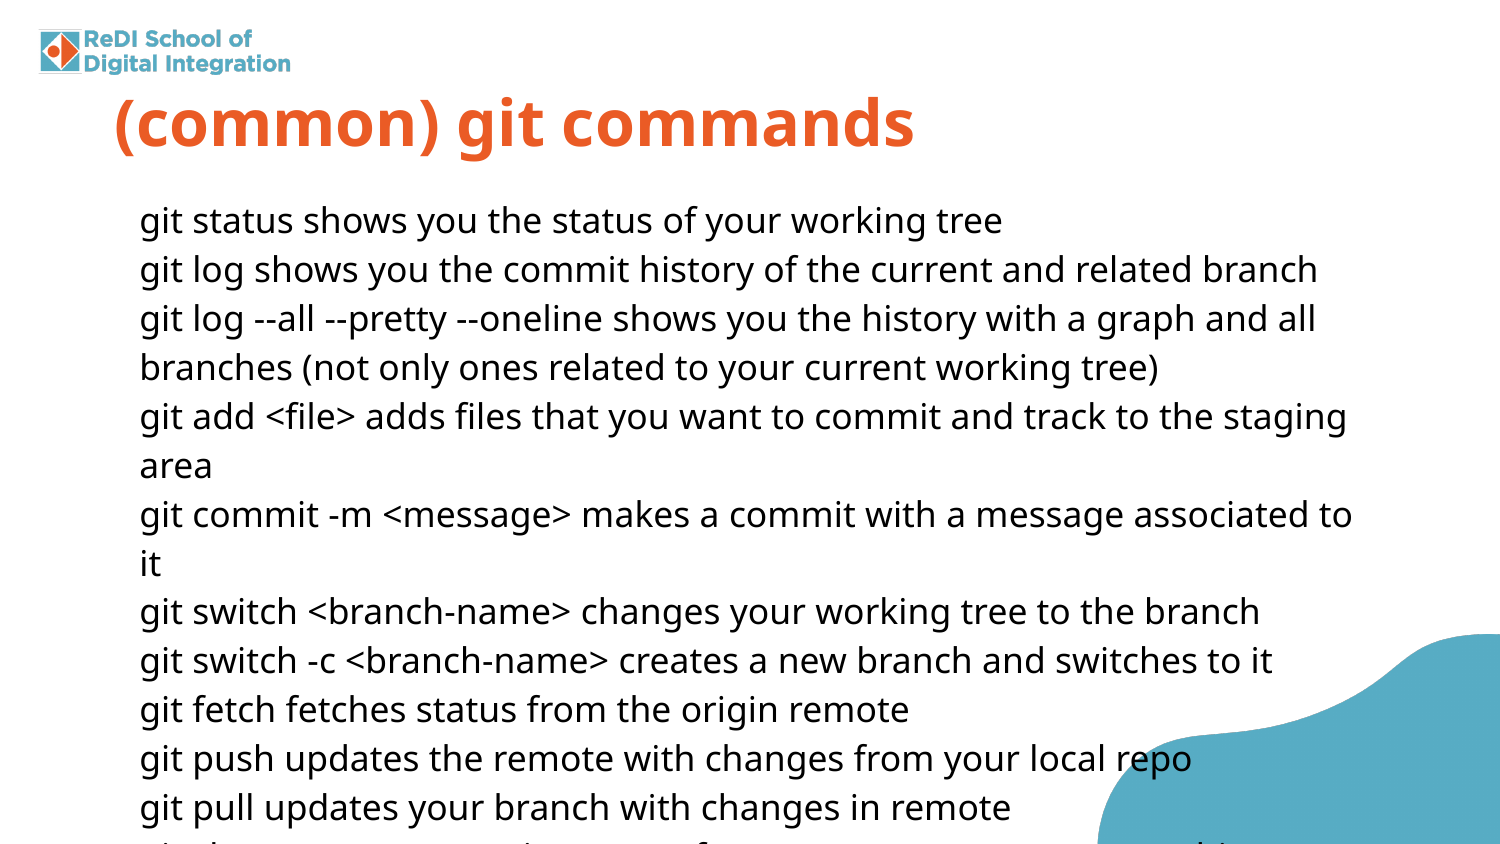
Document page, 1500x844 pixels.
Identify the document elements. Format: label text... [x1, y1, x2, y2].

picture [1097, 634, 1500, 844]
text_box (common) git commands [108, 91, 1361, 215]
text_box git status shows you the status of your working tree git log shows you the commit history of the current and related branch git log --all --pretty --oneline shows you the history with a graph and all branches (not only ones related to your current working tree) git add <file> adds files that you want to commit and track to the staging area git commit -m <message> makes a commit with a message associated to it git switch <branch-name> changes your working tree to the branch git switch -c <branch-name> creates a new branch and switches to it git fetch fetches status from the origin remote git push updates the remote with changes from your local repo git pull updates your branch with changes in remote git clone <remote> copies a repo from a remote on to your machine [133, 186, 1386, 815]
picture [38, 27, 291, 75]
